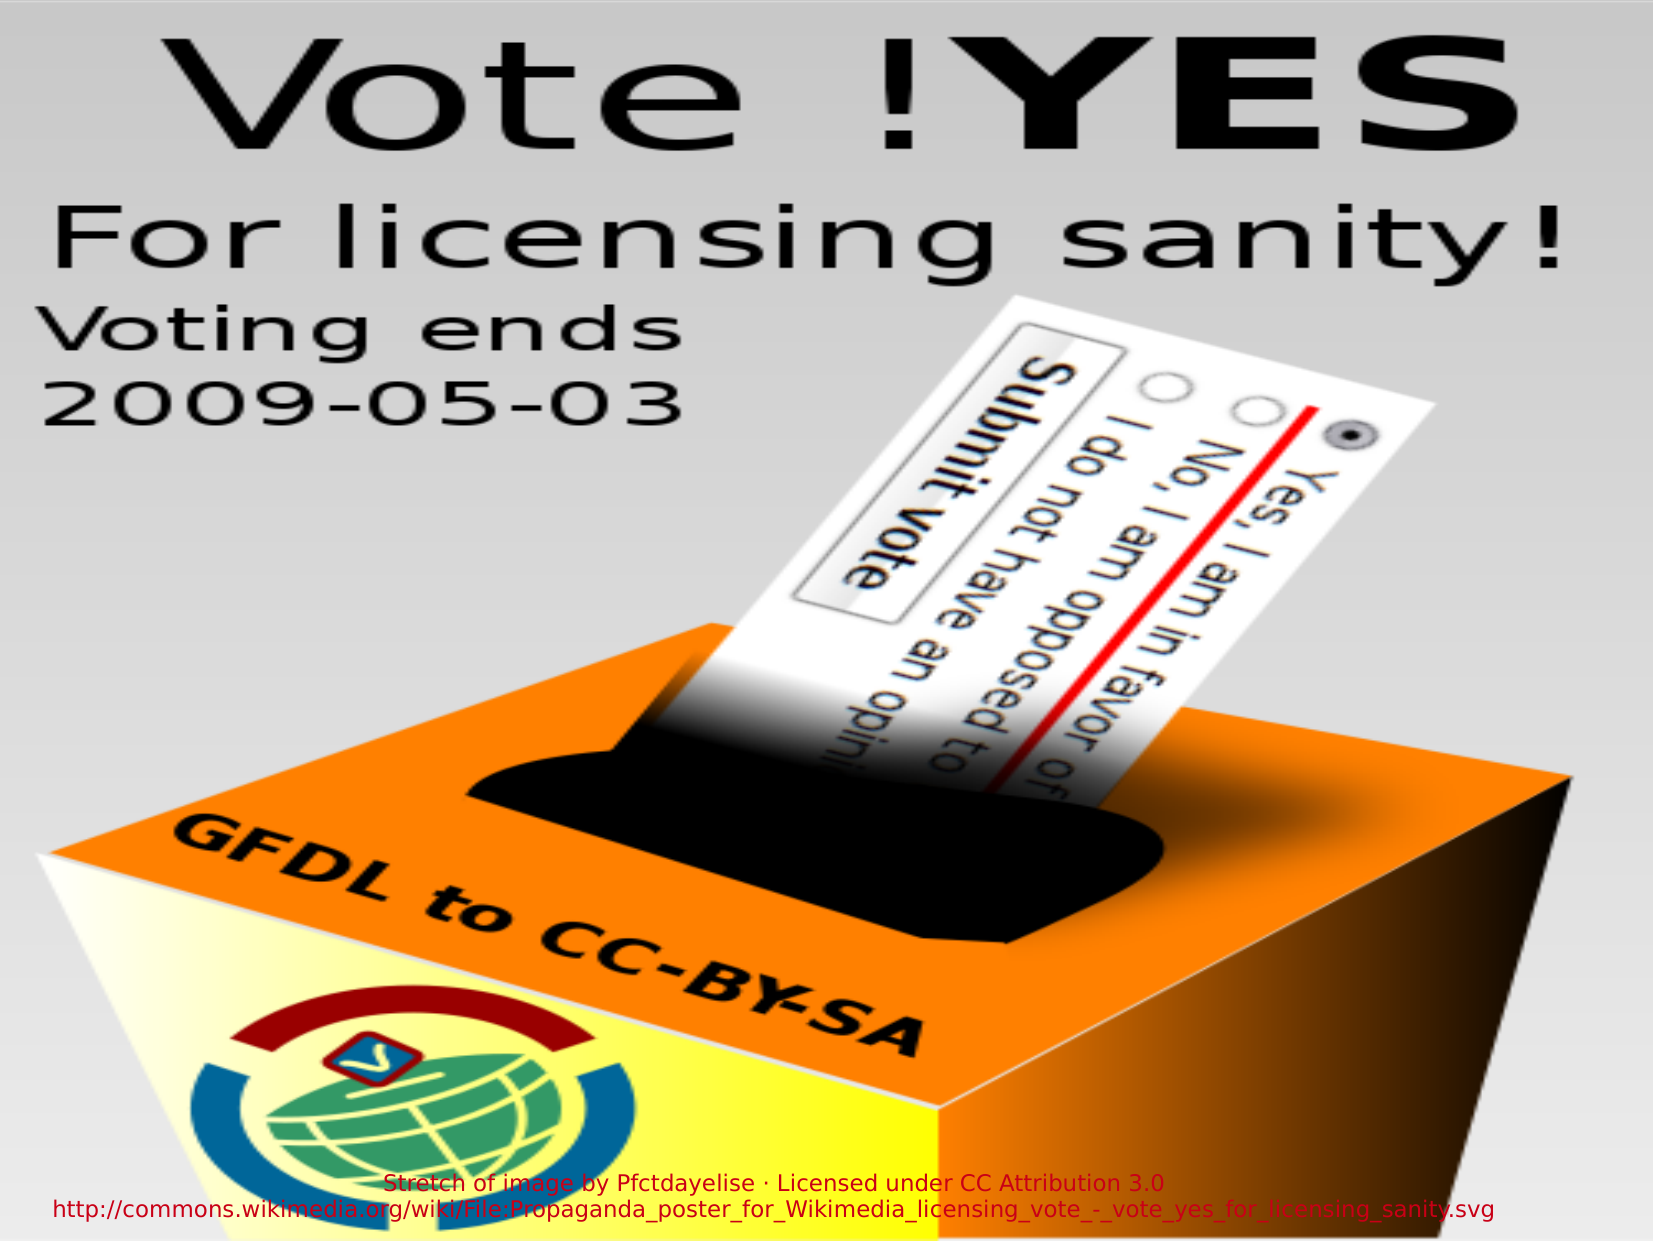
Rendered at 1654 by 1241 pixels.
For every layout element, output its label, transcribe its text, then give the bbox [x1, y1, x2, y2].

text_box Stretch of image by Pfctdayelise · Licensed under CC Attribution 3.0 http://commons.wikimedia.org/wiki/File:Propaganda_poster_for_Wikimedia_licensing_vote_-_vote_yes_for_licensing_sanity.svg [37, 1162, 1512, 1231]
picture [0, 0, 1653, 1241]
